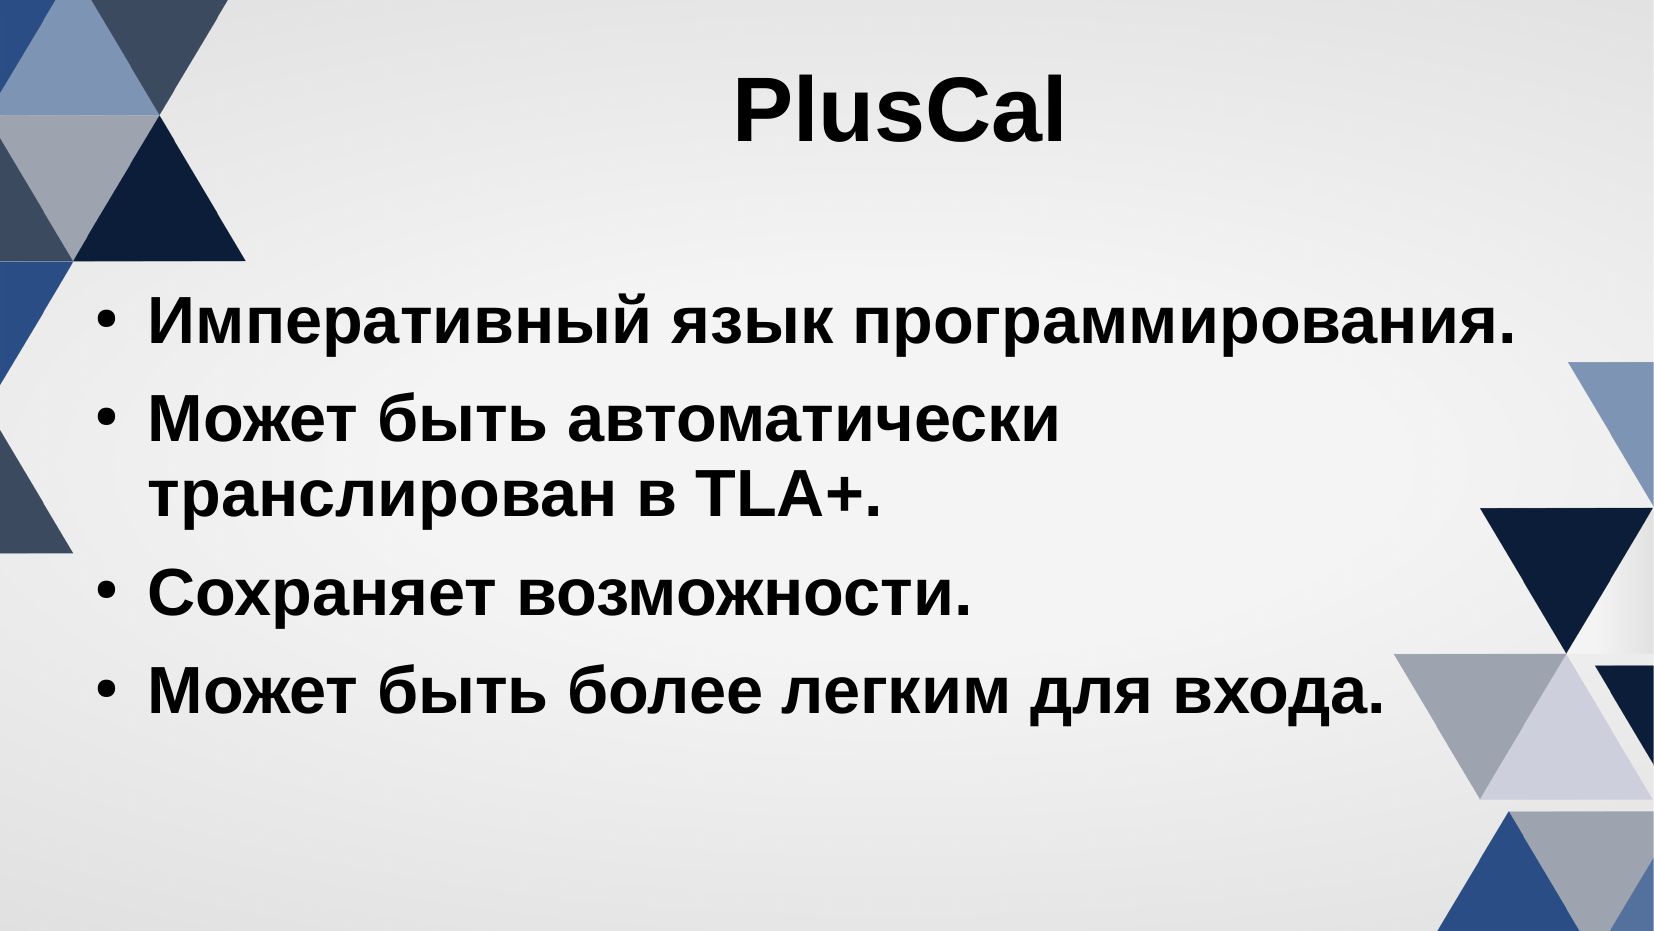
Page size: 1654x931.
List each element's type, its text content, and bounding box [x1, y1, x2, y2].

title PlusCal [156, 32, 1645, 188]
picture [0, 0, 1654, 931]
list Императивный язык программирования. Может быть автоматически транслирован в TLA+. Сохраняет возможности. Может быть более легким для входа. [76, 282, 1540, 931]
